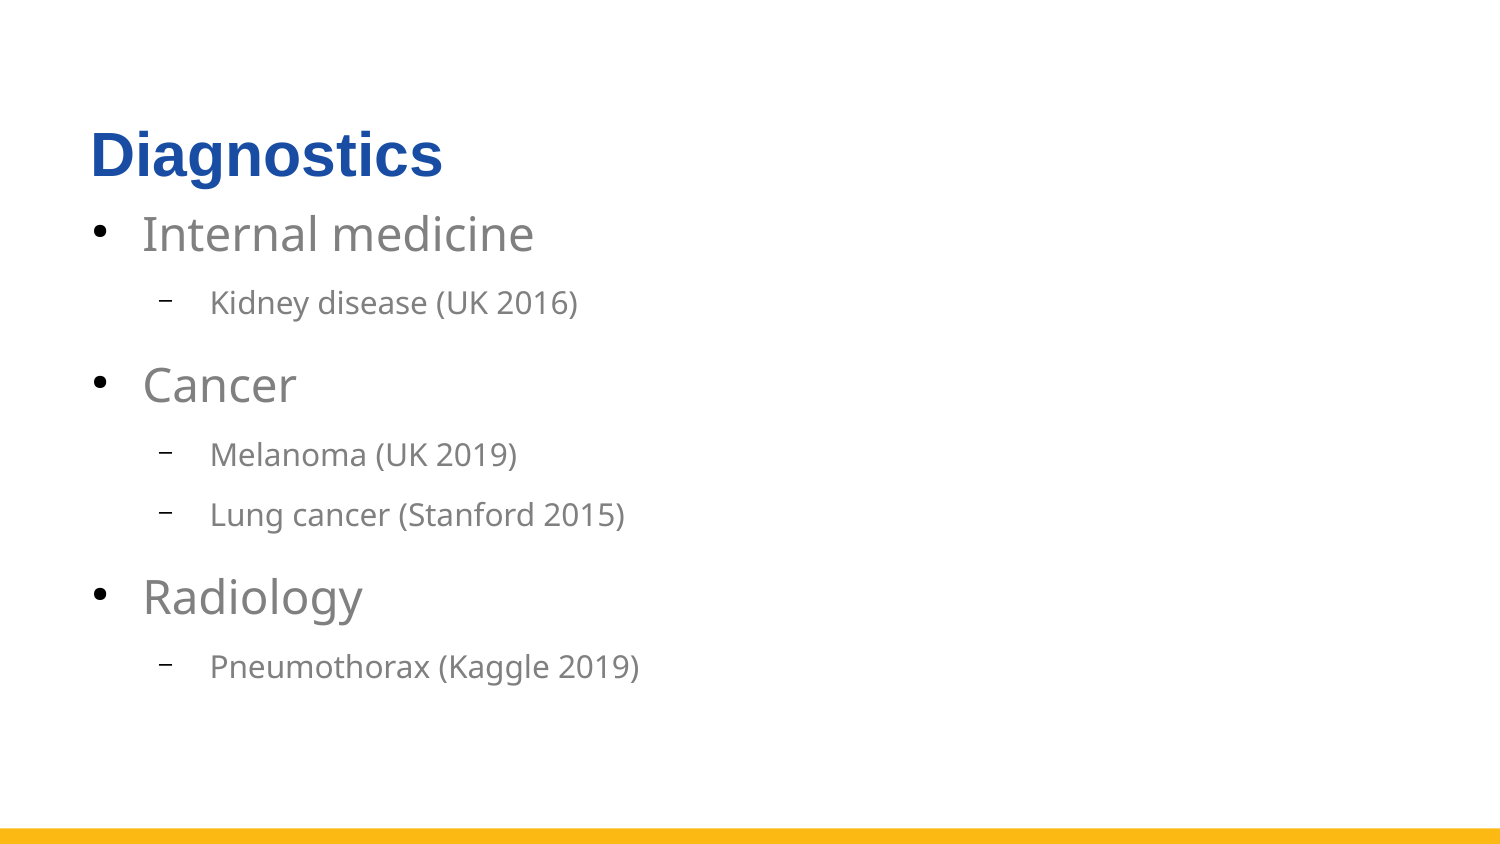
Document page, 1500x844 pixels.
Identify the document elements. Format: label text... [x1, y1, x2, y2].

title Diagnostics [75, 0, 1425, 197]
list Internal medicine Kidney disease (UK 2016) Cancer Melanoma (UK 2019) Lung cancer (Stanford 2015) Radiology Pneumothorax (Kaggle 2019) [75, 197, 1425, 687]
